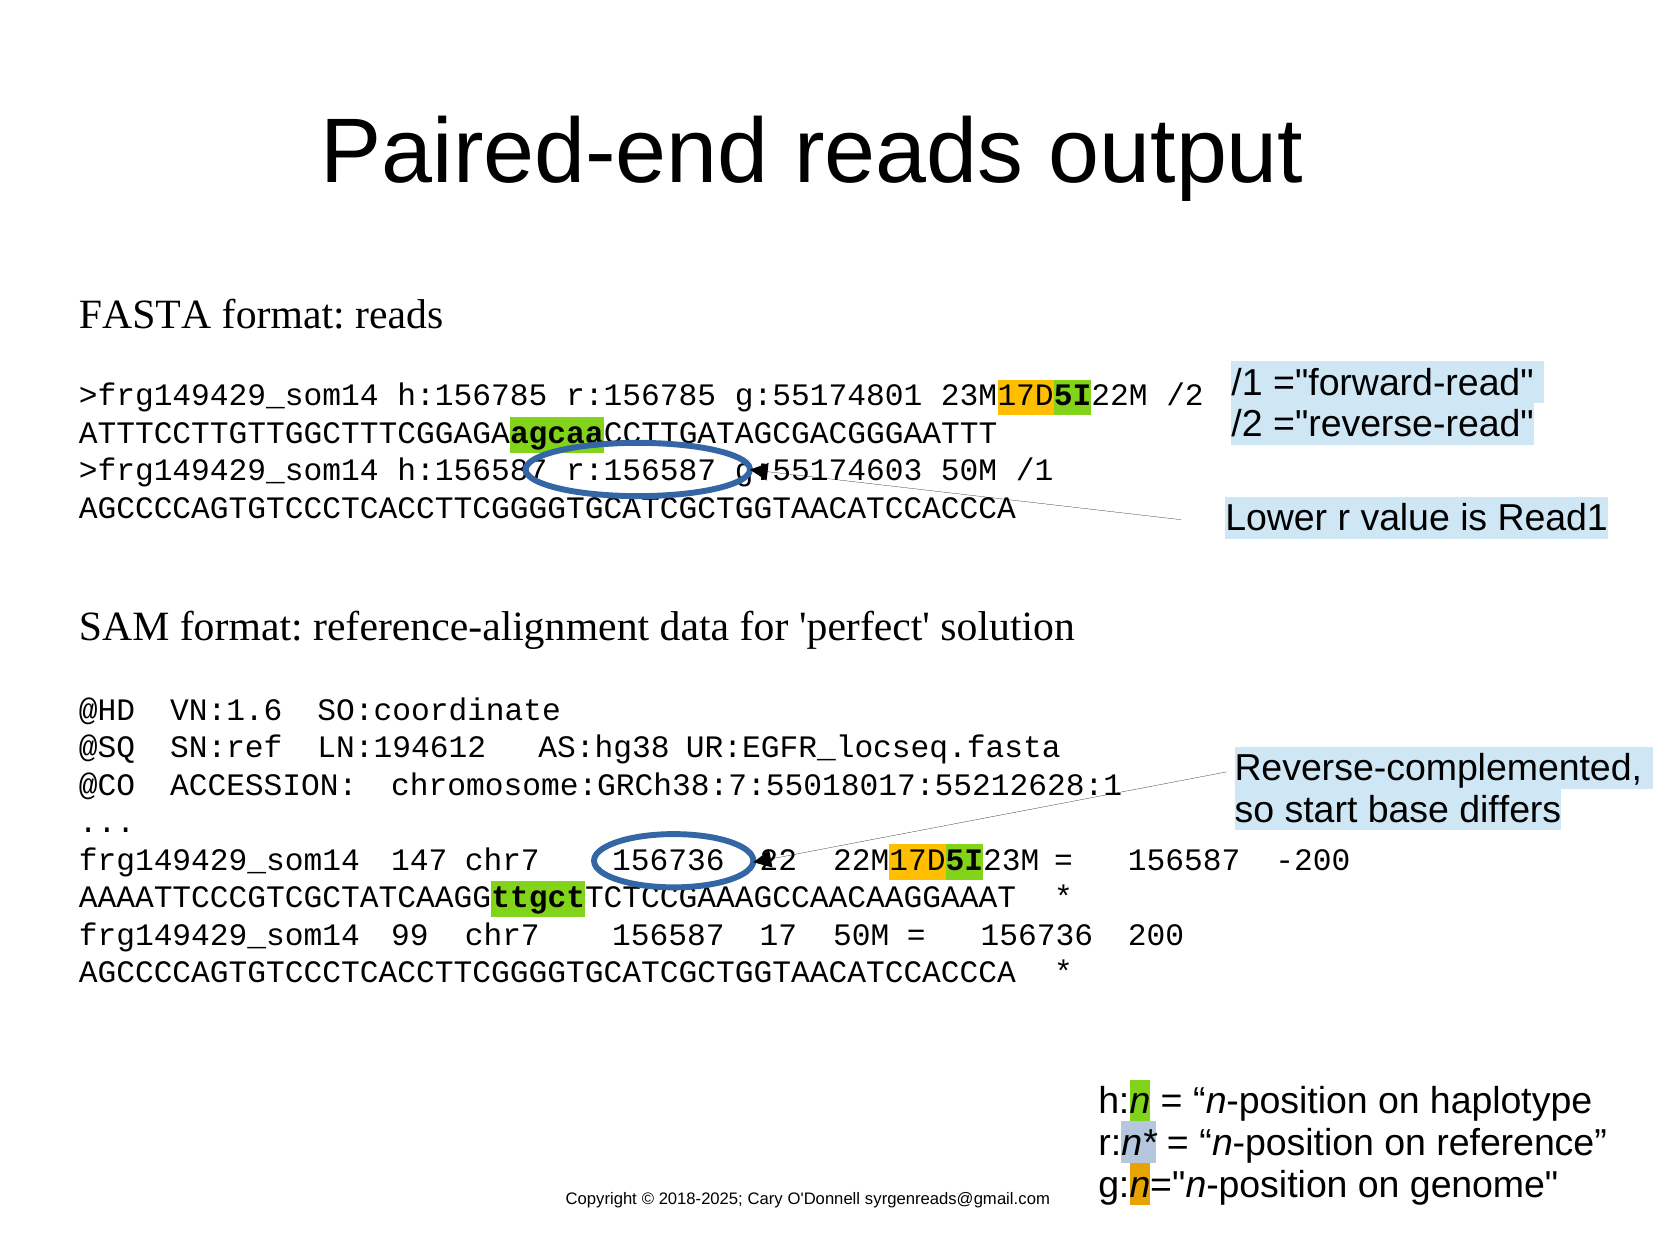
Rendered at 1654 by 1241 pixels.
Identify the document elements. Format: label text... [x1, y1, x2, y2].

text_box h:n = “n-position on haplotype r:n* = “n-position on reference” g:n="n-position on genome" [1083, 1027, 1580, 1223]
text_box Lower r value is Read1 [1210, 490, 1518, 550]
list FASTA format: reads >frg149429_som14 h:156785 r:156785 g:55174801 23M17D5I22M /2 ATTTCCTTGTTGGCTTTCGGAGAagcaaCCTTGATAGCGACGGGAATTT >frg149429_som14 h:156587 r:156587 g:55174603 50M /1 AGCCCCAGTGTCCCTCACCTTCGGGGTGCATCGCTGGTAACATCCACCCA SAM format: reference-alignment data for 'perfect' solution @HD VN:1.6 SO:coordinate @SQ SN:ref LN:194612 AS:hg38 UR:EGFR_locseq.fasta @CO ACCESSION: chromosome:GRCh38:7:55018017:55212628:1 ... frg149429_som14 147 chr7 156736 22 22M17D5I23M = 156587 -200 AAAATTCCCGTCGCTATCAAGGttgctTCTCCGAAAGCCAACAAGGAAAT * frg149429_som14 99 chr7 156587 17 50M = 156736 200 AGCCCCAGTGTCCCTCACCTTCGGGGTGCATCGCTGGTAACATCCACCCA * [78, 282, 1565, 1241]
text_box /1 ="forward-read" /2 ="reverse-read" [1216, 354, 1524, 414]
text_box Reverse-complemented, so start base differs [1219, 739, 1527, 799]
title Paired-end reads output [82, 49, 1569, 255]
